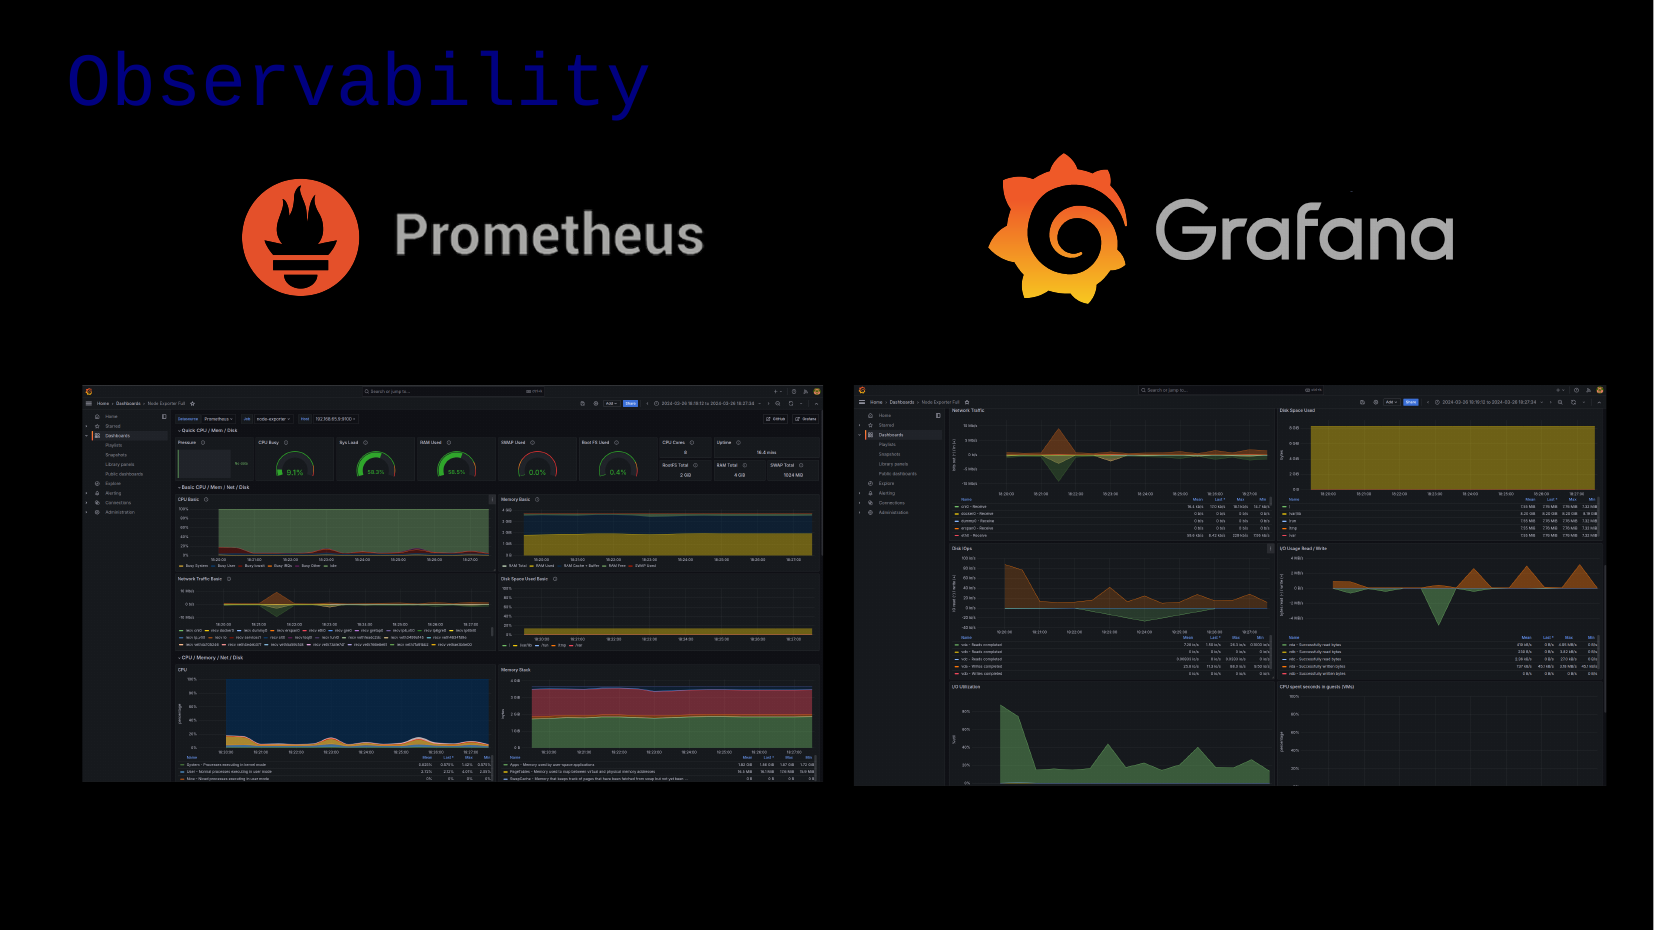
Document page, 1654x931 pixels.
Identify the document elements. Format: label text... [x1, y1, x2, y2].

picture [242, 178, 361, 296]
picture [389, 204, 709, 263]
text_box Observability [51, 35, 1483, 142]
picture [1156, 191, 1453, 260]
picture [853, 385, 1607, 786]
picture [962, 153, 1153, 308]
picture [82, 385, 824, 782]
